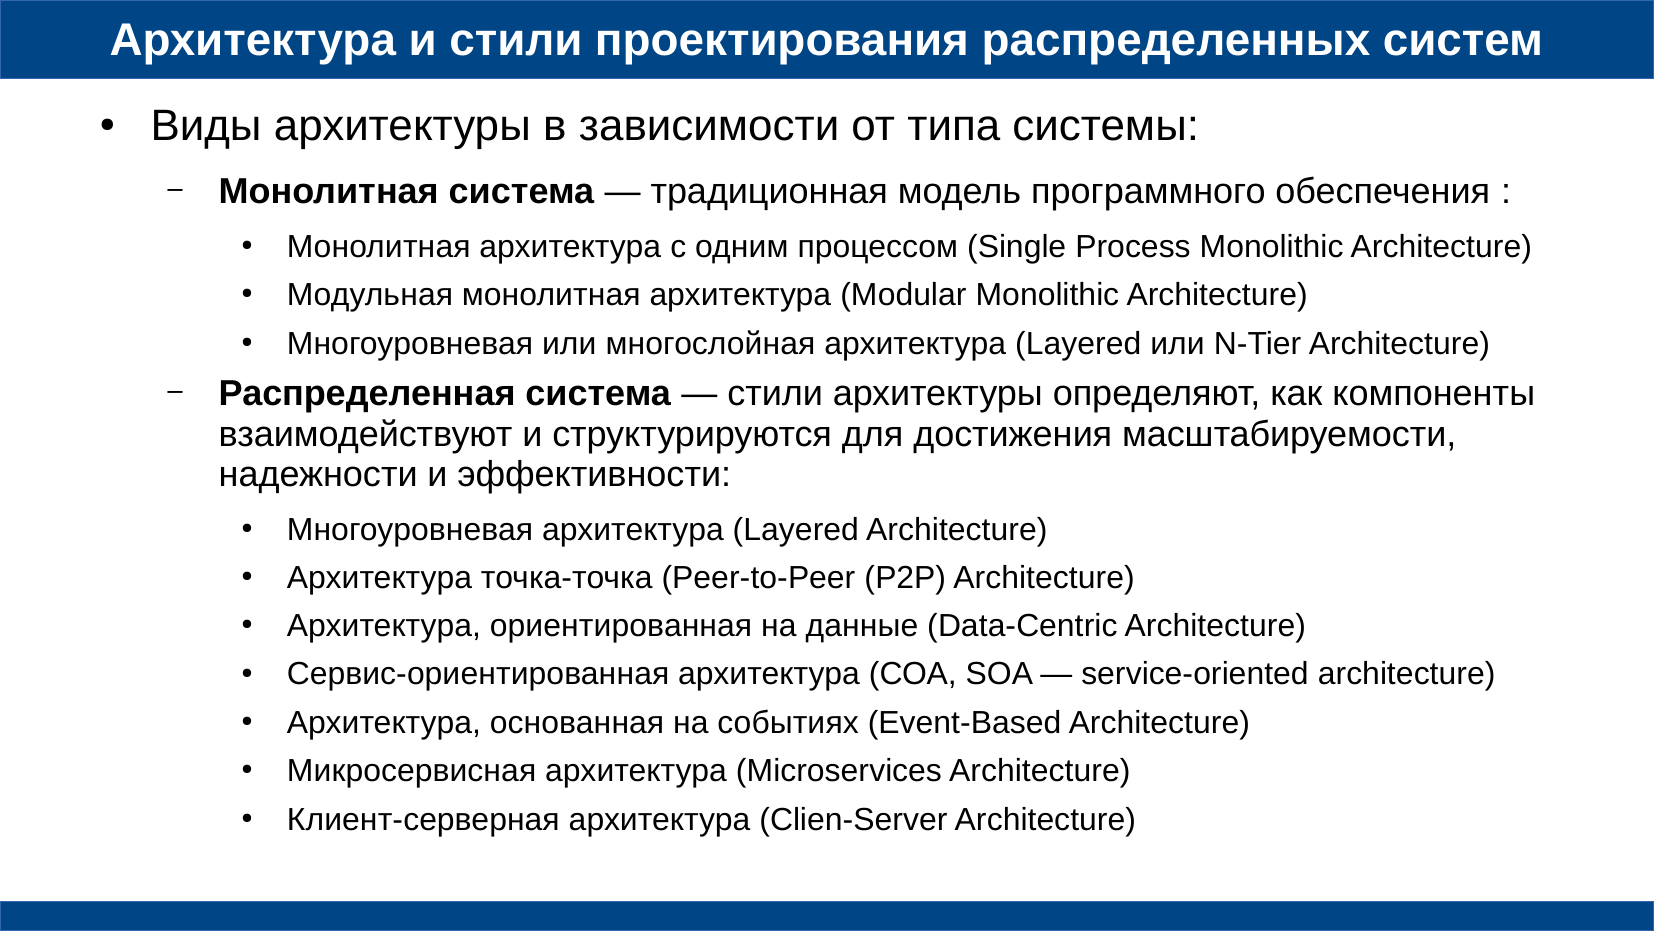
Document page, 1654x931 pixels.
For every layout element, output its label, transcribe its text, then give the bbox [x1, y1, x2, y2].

list Виды архитектуры в зависимости от типа системы: Монолитная система — традиционная модель программного обеспечения : Монолитная архитектура с одним процессом (Single Process Monolithic Architecture) Модульная монолитная архитектура (Modular Monolithic Architecture) Многоуровневая или многослойная архитектура (Layered или N-Tier Architecture) Распределенная система — стили архитектуры определяют, как компоненты взаимодействуют и структурируются для достижения масштабируемости, надежности и эффективности: Многоуровневая архитектура (Layered Architecture) Архитектура точка-точка (Peer-to-Peer (P2P) Architecture) Архитектура, ориентированная на данные (Data-Centric Architecture) Сервис-ориентированная архитектура (СОА, SOA — service-oriented architecture) Архитектура, основанная на событиях (Event-Based Architecture) Микросервисная архитектура (Microservices Architecture) Клиент-серверная архитектура (Clien-Server Architecture) [82, 101, 1571, 841]
title Архитектура и стили проектирования распределенных систем [0, 0, 1654, 79]
